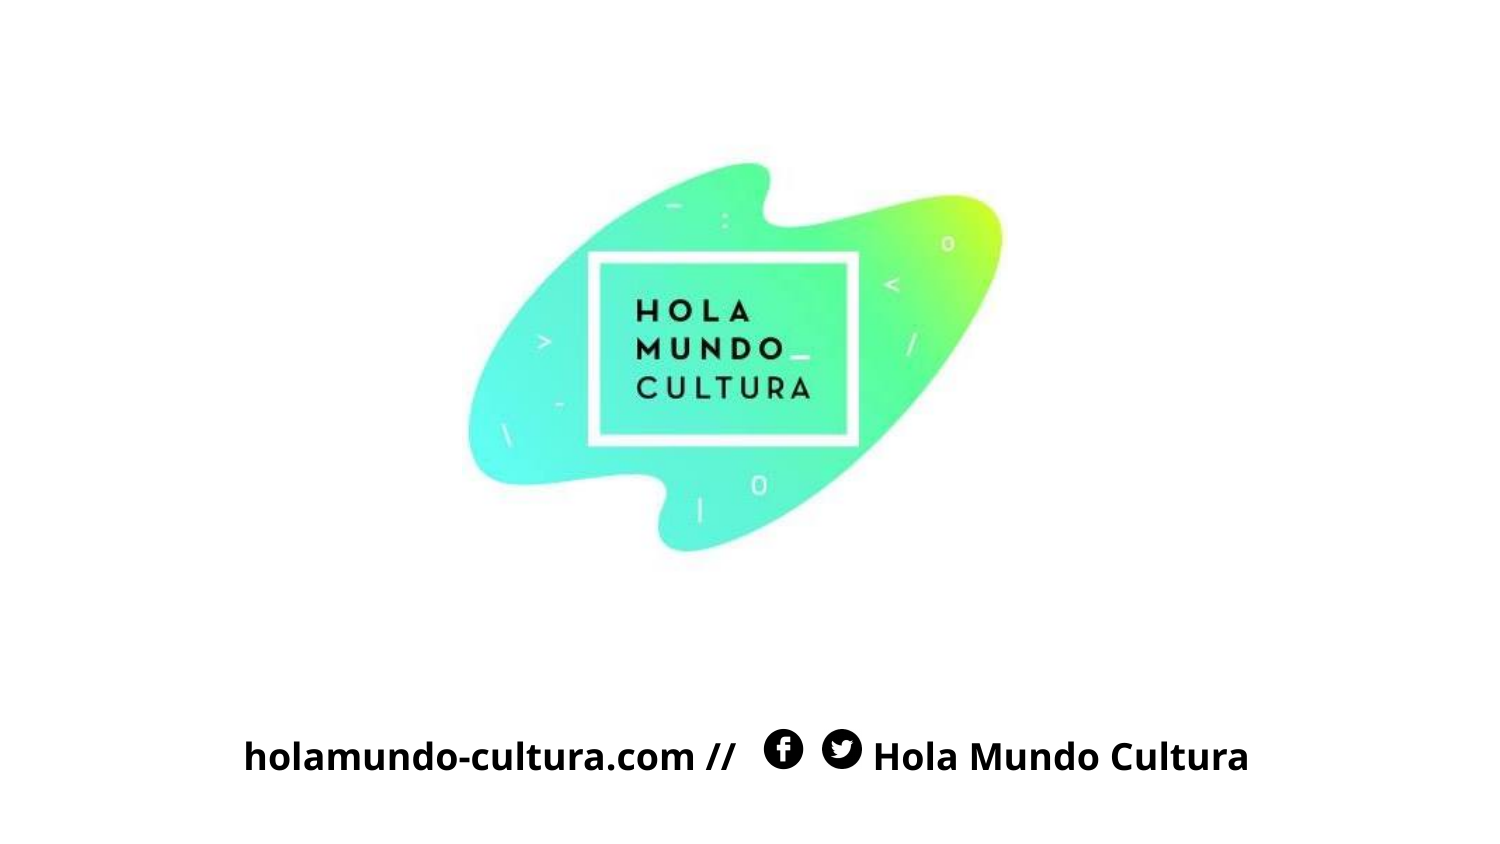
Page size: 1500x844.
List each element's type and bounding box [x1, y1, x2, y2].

picture [759, 724, 808, 774]
picture [462, 78, 1008, 623]
picture [822, 729, 862, 769]
